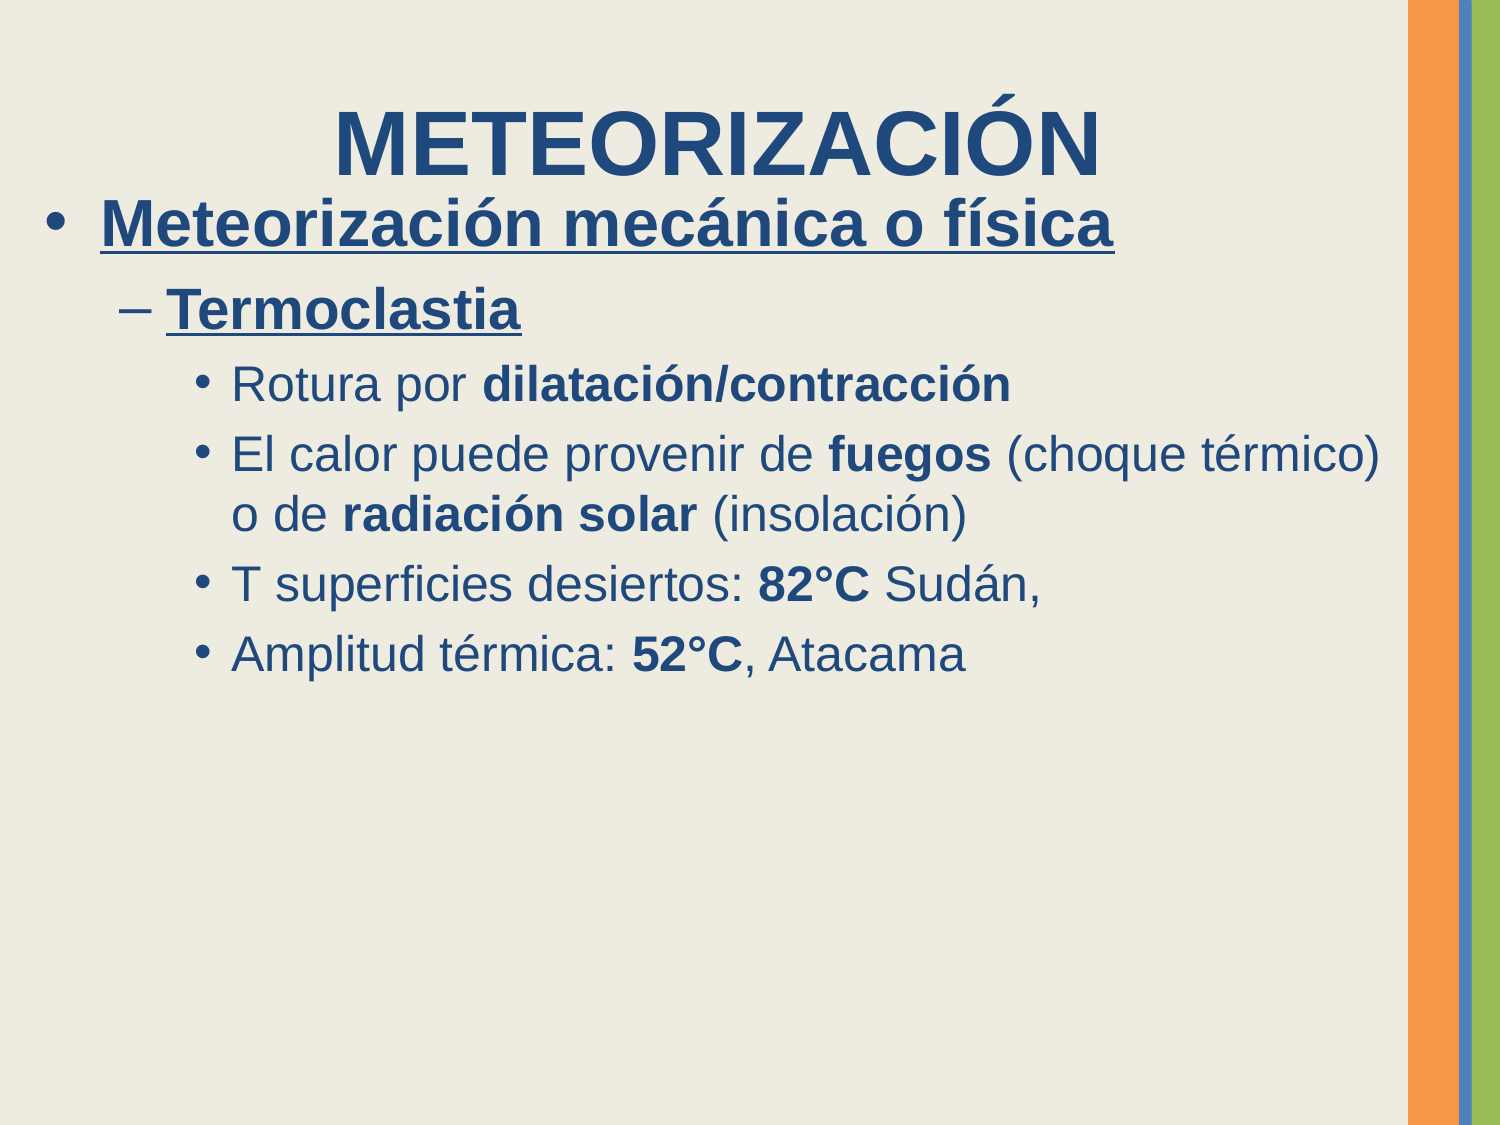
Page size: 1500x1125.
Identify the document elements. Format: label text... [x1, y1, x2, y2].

title meteorización [29, 45, 1408, 172]
list Meteorización mecánica o física Termoclastia Rotura por dilatación/contracción El calor puede provenir de fuegos (choque térmico) o de radiación solar (insolación) T superficies desiertos: 82°C Sudán, Amplitud térmica: 52°C, Atacama [29, 172, 1408, 1102]
